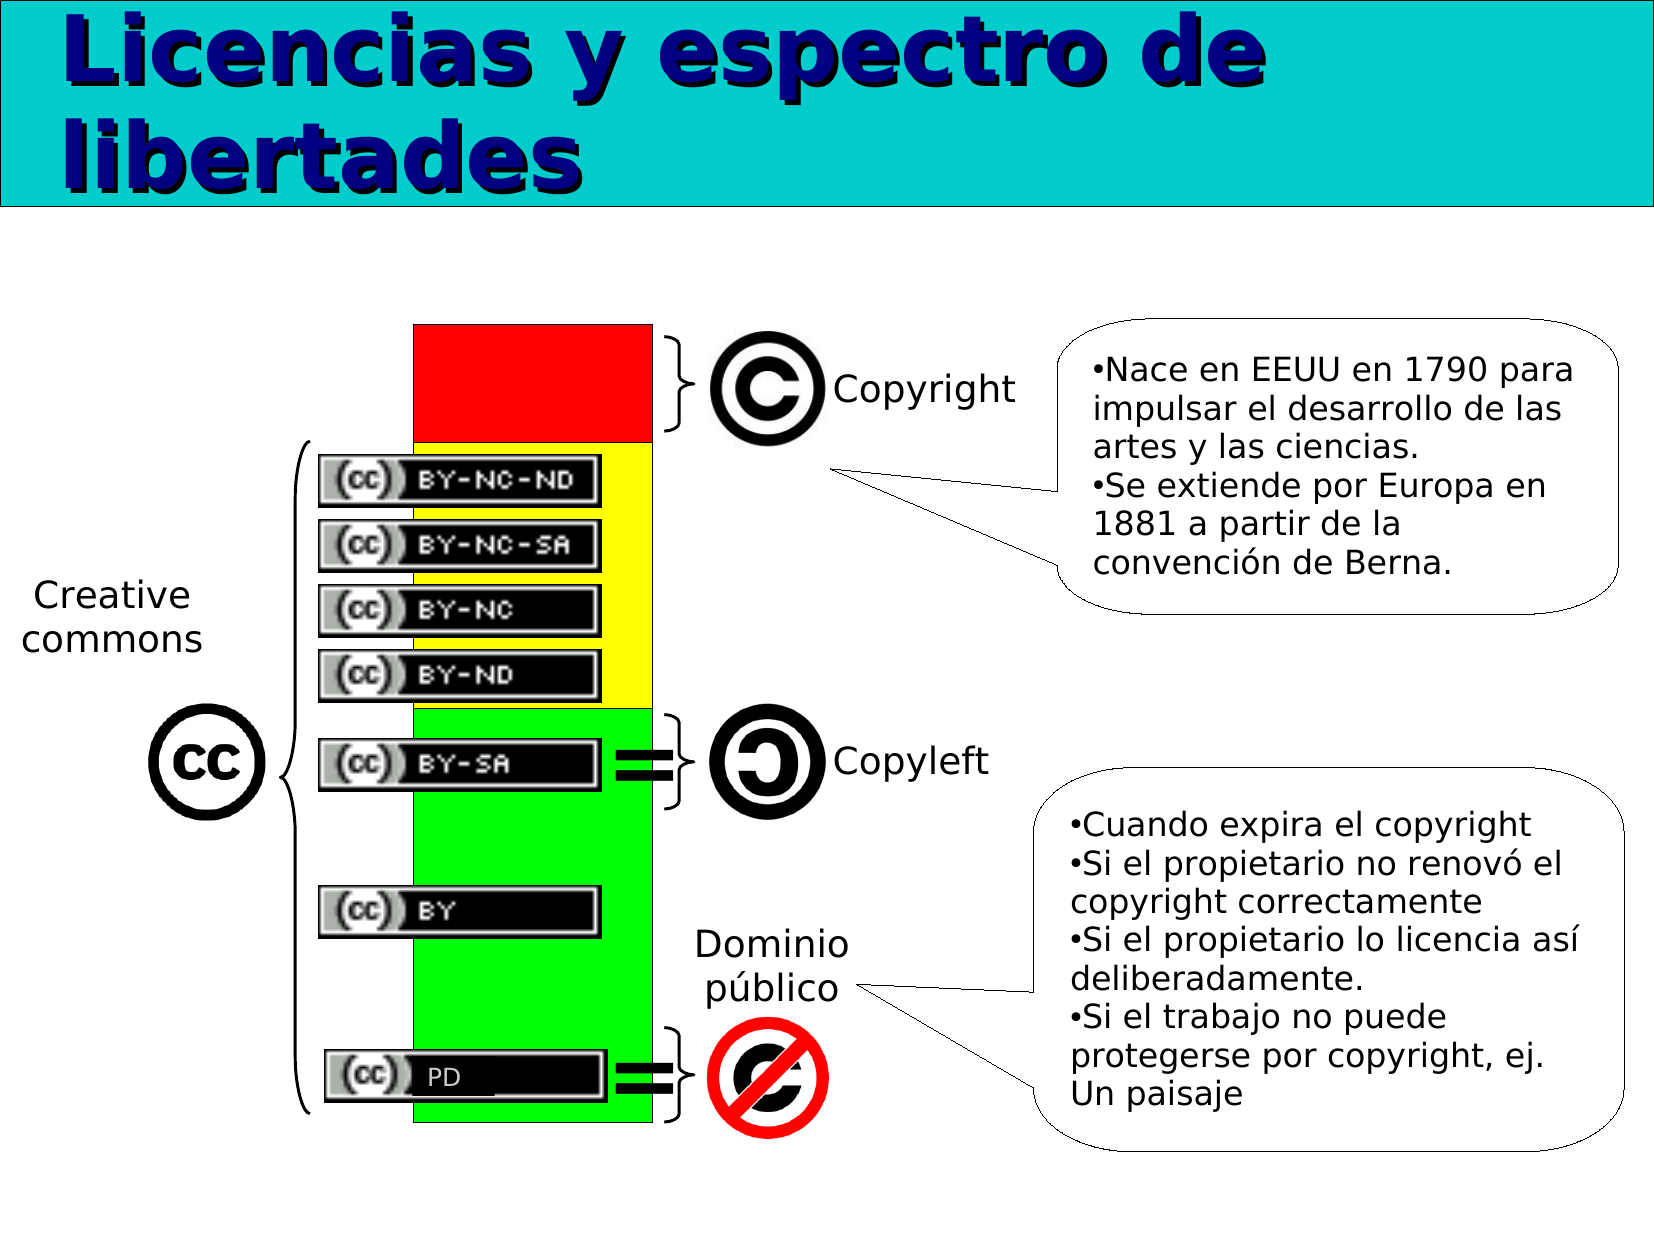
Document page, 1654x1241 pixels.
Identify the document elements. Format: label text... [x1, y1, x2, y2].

text_box Copyright [817, 360, 1031, 419]
text_box Creative commons [6, 566, 219, 669]
picture [318, 738, 592, 792]
text_box Copyleft [817, 732, 1005, 791]
title Licencias y espectro de libertades [59, 0, 1654, 211]
picture [318, 885, 602, 939]
picture [318, 454, 602, 508]
text_box = [592, 1014, 699, 1137]
text_box [413, 324, 653, 701]
text_box [413, 1103, 592, 1123]
text_box [413, 703, 592, 738]
picture [324, 1049, 592, 1103]
text_box Nace en EEUU en 1790 para impulsar el desarrollo de las artes y las ciencias. Se extiende por Europa en 1881 a partir de la convención de Berna. [830, 318, 1619, 615]
picture [699, 1009, 836, 1146]
picture [708, 330, 827, 451]
picture [318, 519, 602, 573]
text_box [413, 792, 653, 1049]
text_box Dominio público [679, 915, 866, 1018]
picture [318, 584, 602, 638]
text_box PD [412, 1056, 495, 1096]
text_box Cuando expira el copyright Si el propietario no renovó el copyright correctamente Si el propietario lo licencia así deliberadamente. Si el trabajo no puede protegerse por copyright, ej. Un paisaje [856, 767, 1625, 1152]
picture [147, 702, 266, 821]
text_box = [592, 701, 699, 824]
picture [702, 696, 833, 827]
picture [318, 649, 602, 703]
